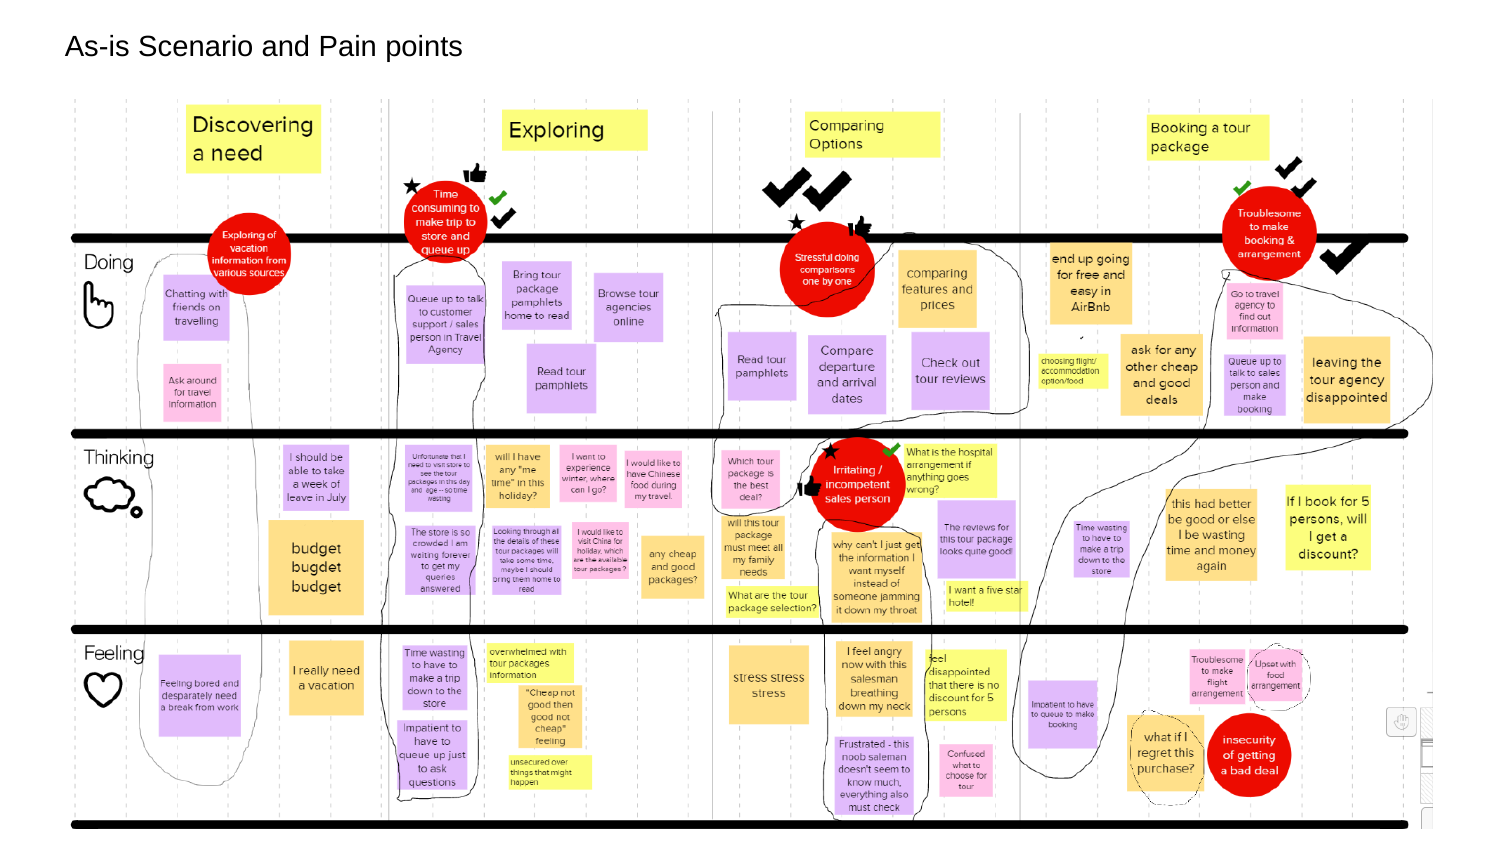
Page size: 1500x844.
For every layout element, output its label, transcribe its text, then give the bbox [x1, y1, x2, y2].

picture [64, 99, 1433, 829]
title As-is Scenario and Pain points [49, 11, 1448, 117]
